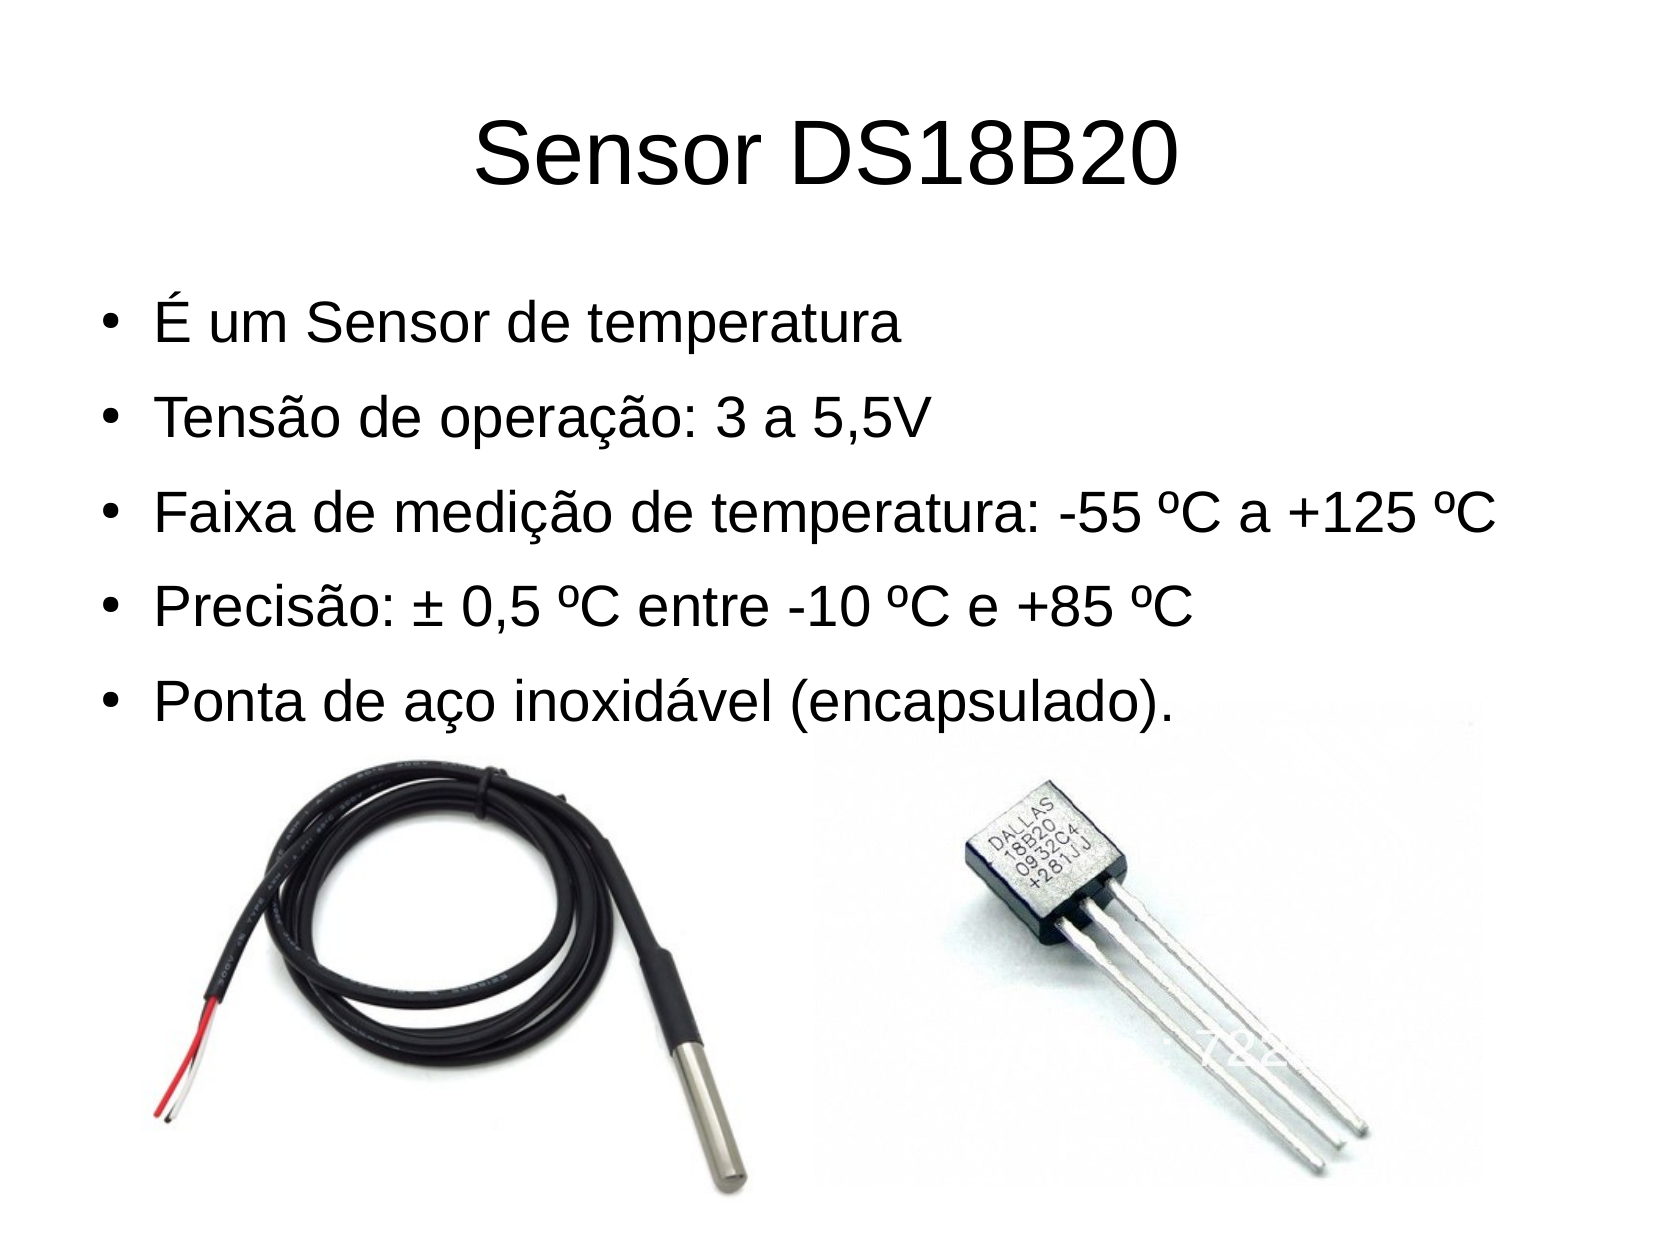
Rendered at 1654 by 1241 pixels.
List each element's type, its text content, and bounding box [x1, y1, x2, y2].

picture [141, 755, 756, 1203]
picture [814, 1010, 1483, 1186]
list É um Sensor de temperatura Tensão de operação: 3 a 5,5V Faixa de medição de temperatura: -55 ºC a +125 ºC Precisão: ± 0,5 ºC entre -10 ºC e +85 ºC Ponta de aço inoxidável (encapsulado). [82, 290, 1571, 1010]
title Sensor DS18B20 [82, 49, 1571, 257]
